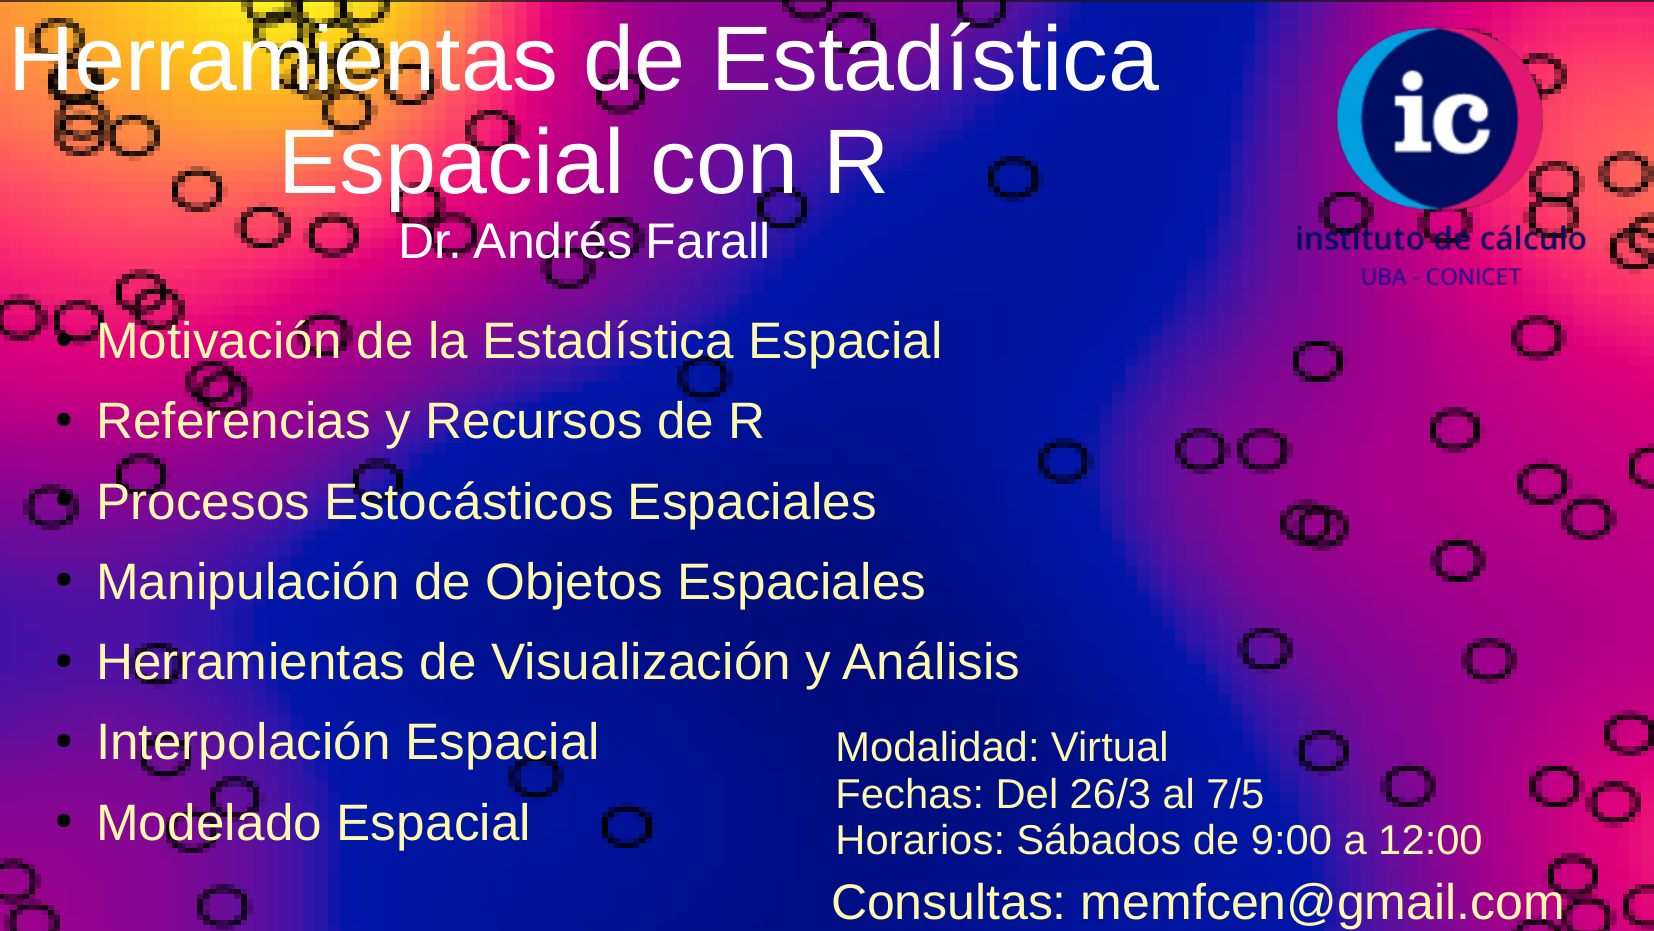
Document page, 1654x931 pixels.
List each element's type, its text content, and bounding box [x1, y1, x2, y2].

title Herramientas de Estadística Espacial con R Dr. Andrés Farall [0, 3, 1329, 274]
text_box Modalidad: Virtual Fechas: Del 26/3 al 7/5 Horarios: Sábados de 9:00 a 12:00 [820, 716, 1625, 866]
picture [0, 0, 1654, 931]
text_box Consultas: memfcen@gmail.com [816, 866, 1627, 931]
list Motivación de la Estadística Espacial Referencias y Recursos de R Procesos Estocásticos Espaciales Manipulación de Objetos Espaciales Herramientas de Visualización y Análisis Interpolación Espacial Modelado Espacial [41, 312, 1530, 852]
